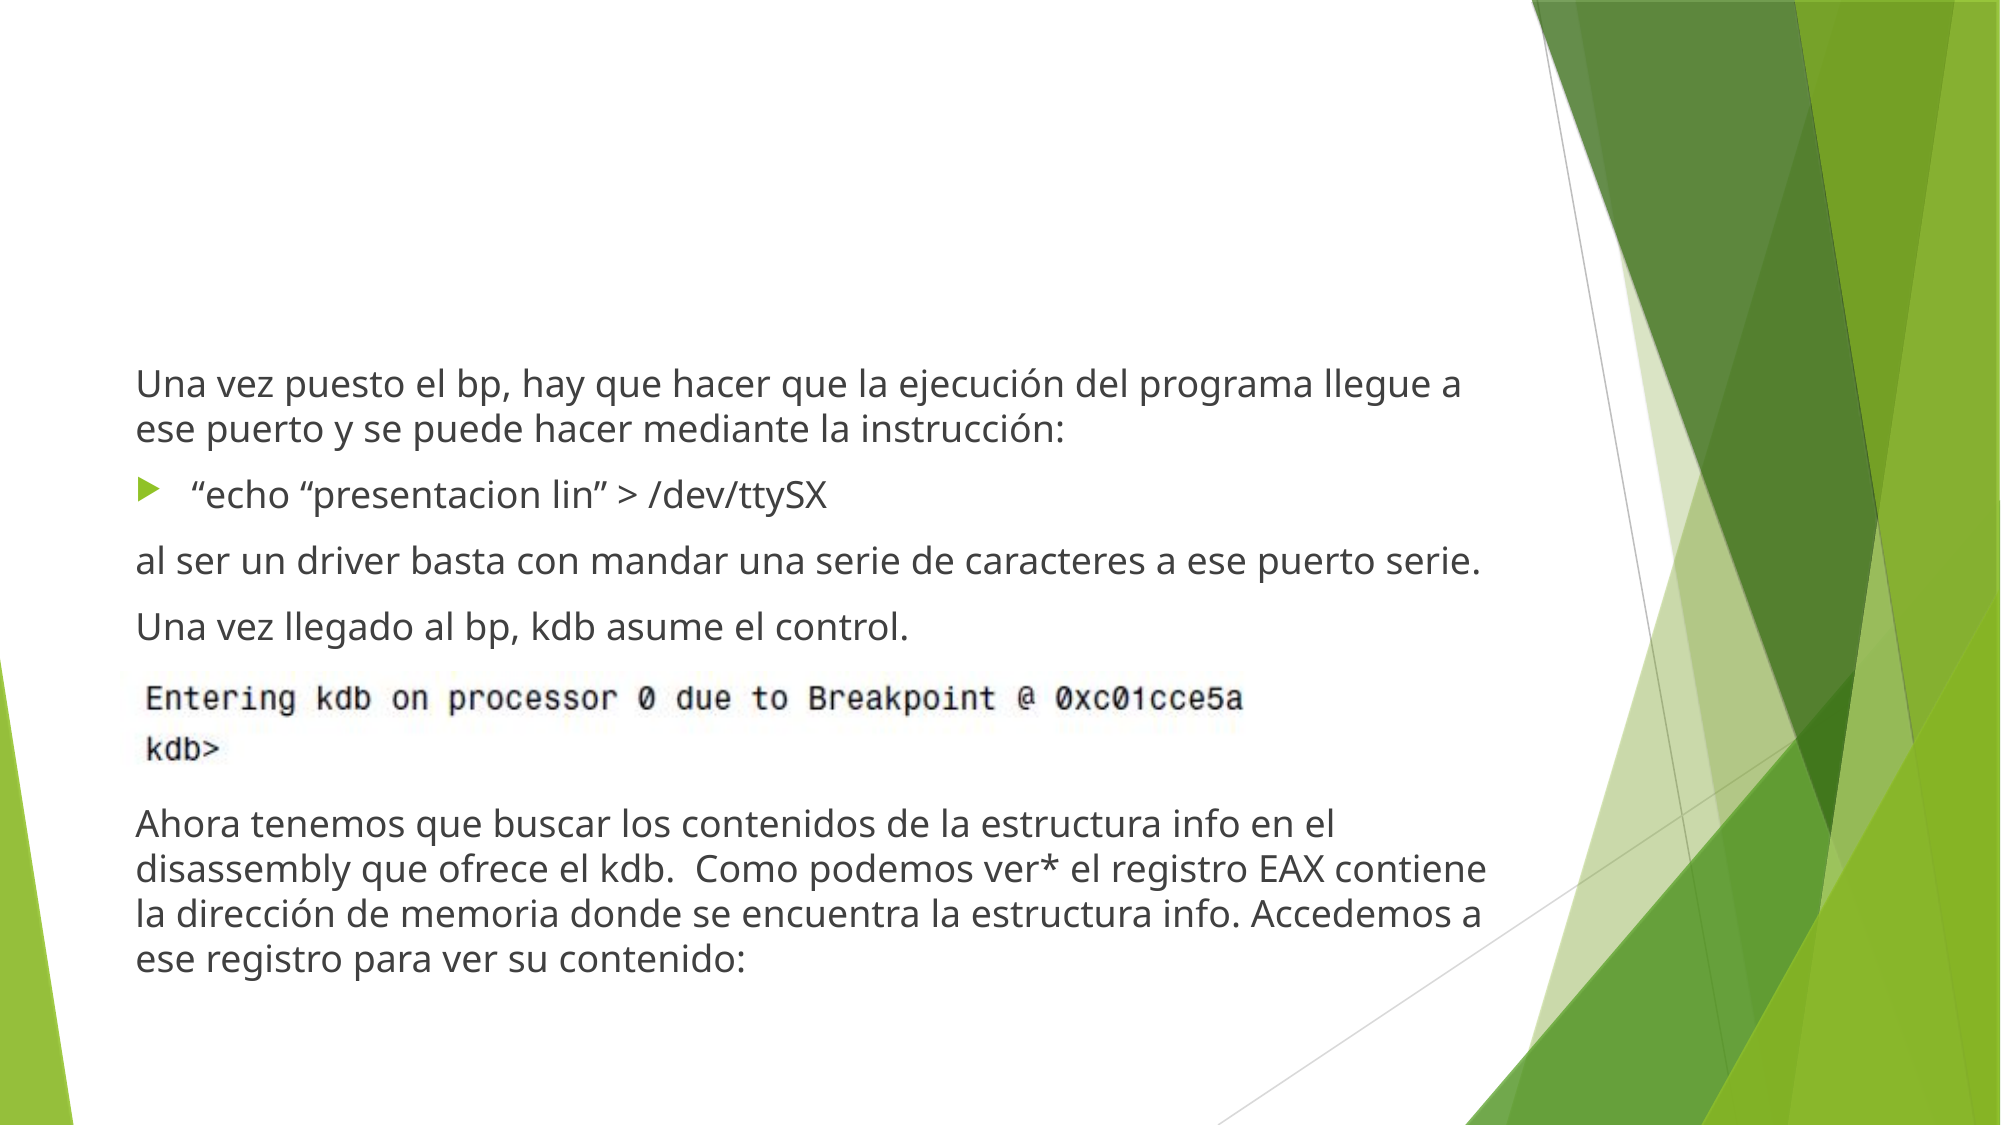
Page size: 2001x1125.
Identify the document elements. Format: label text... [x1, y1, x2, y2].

picture [120, 671, 1306, 800]
list Una vez puesto el bp, hay que hacer que la ejecución del programa llegue a ese puerto y se puede hacer mediante la instrucción: “echo “presentacion lin” > /dev/ttySX al ser un driver basta con mandar una serie de caracteres a ese puerto serie. Una vez llegado al bp, kdb asume el control. Ahora tenemos que buscar los contenidos de la estructura info en el disassembly que ofrece el kdb. Como podemos ver* el registro EAX contiene la dirección de memoria donde se encuentra la estructura info. Accedemos a ese registro para ver su contenido: [120, 352, 1531, 990]
